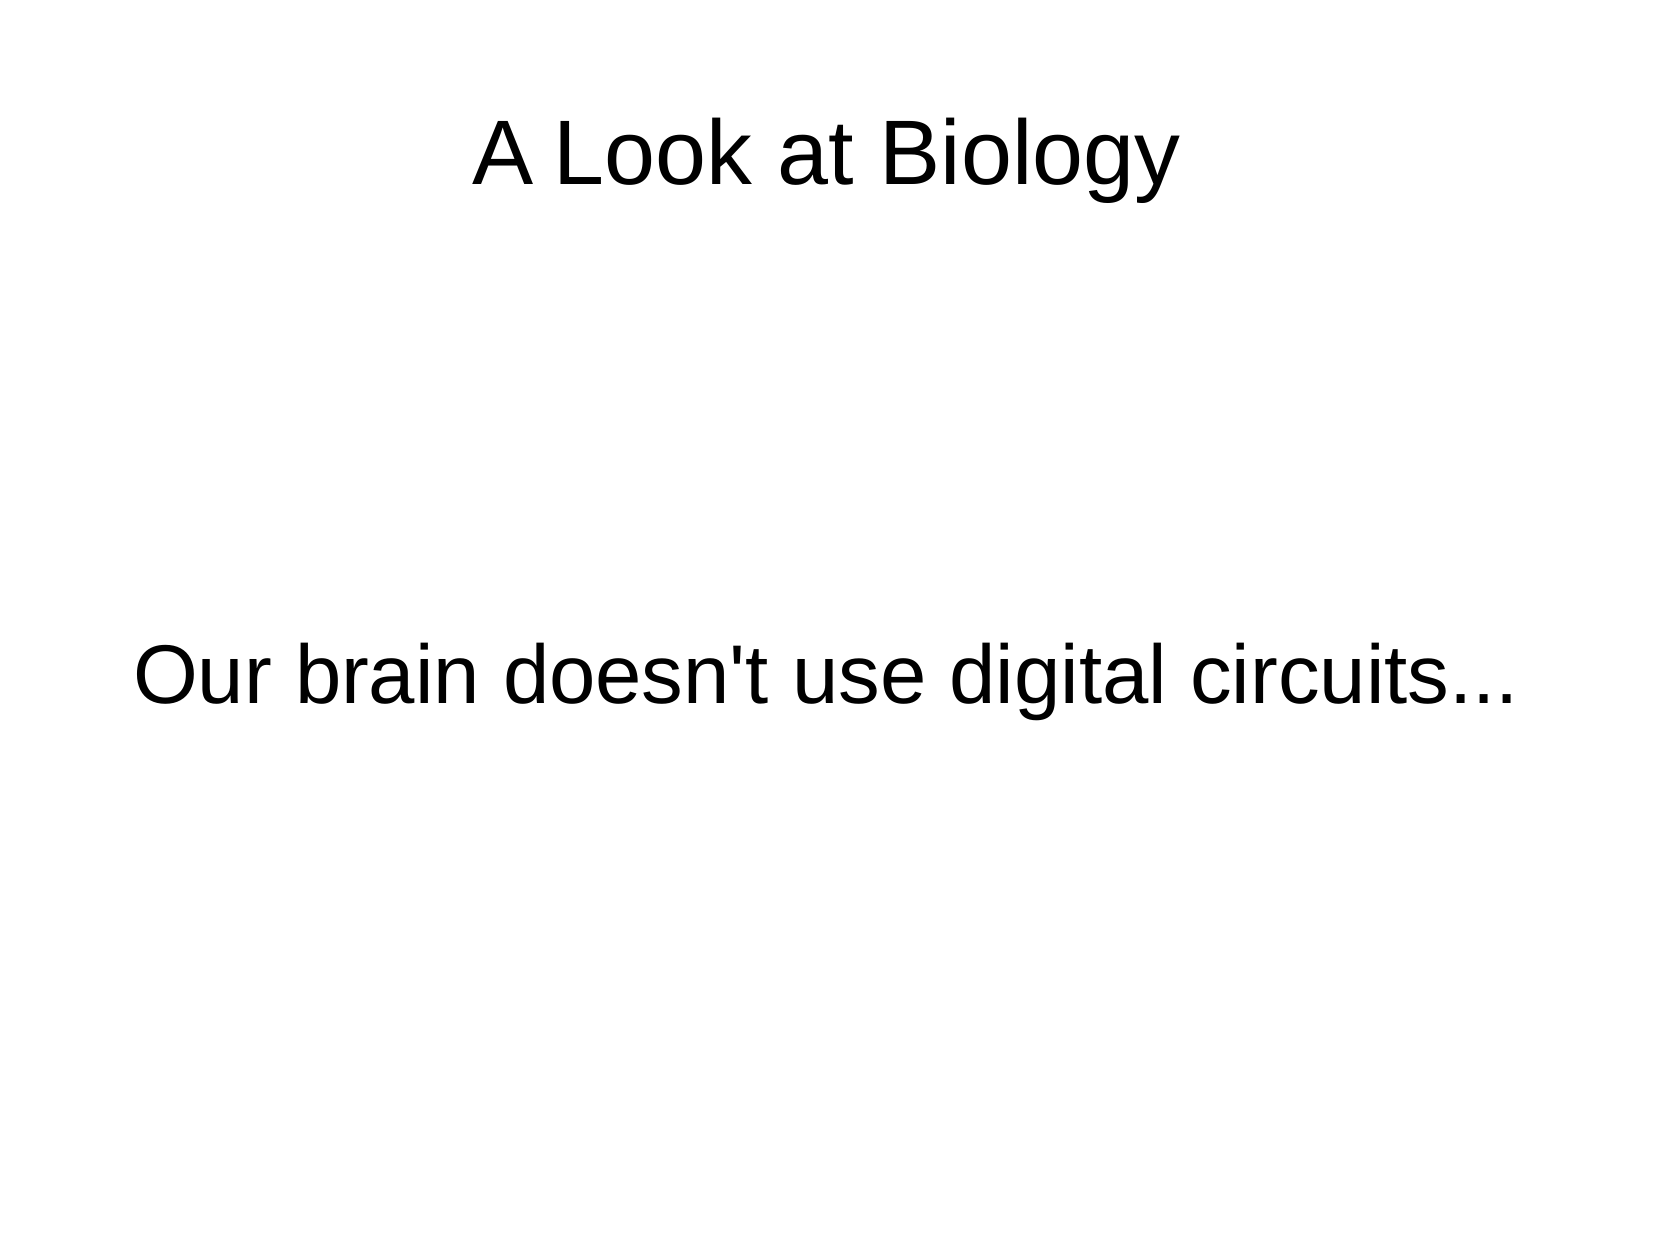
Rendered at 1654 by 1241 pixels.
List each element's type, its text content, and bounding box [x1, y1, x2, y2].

text_box Our brain doesn't use digital circuits... [82, 300, 1571, 1051]
title A Look at Biology [82, 56, 1571, 250]
